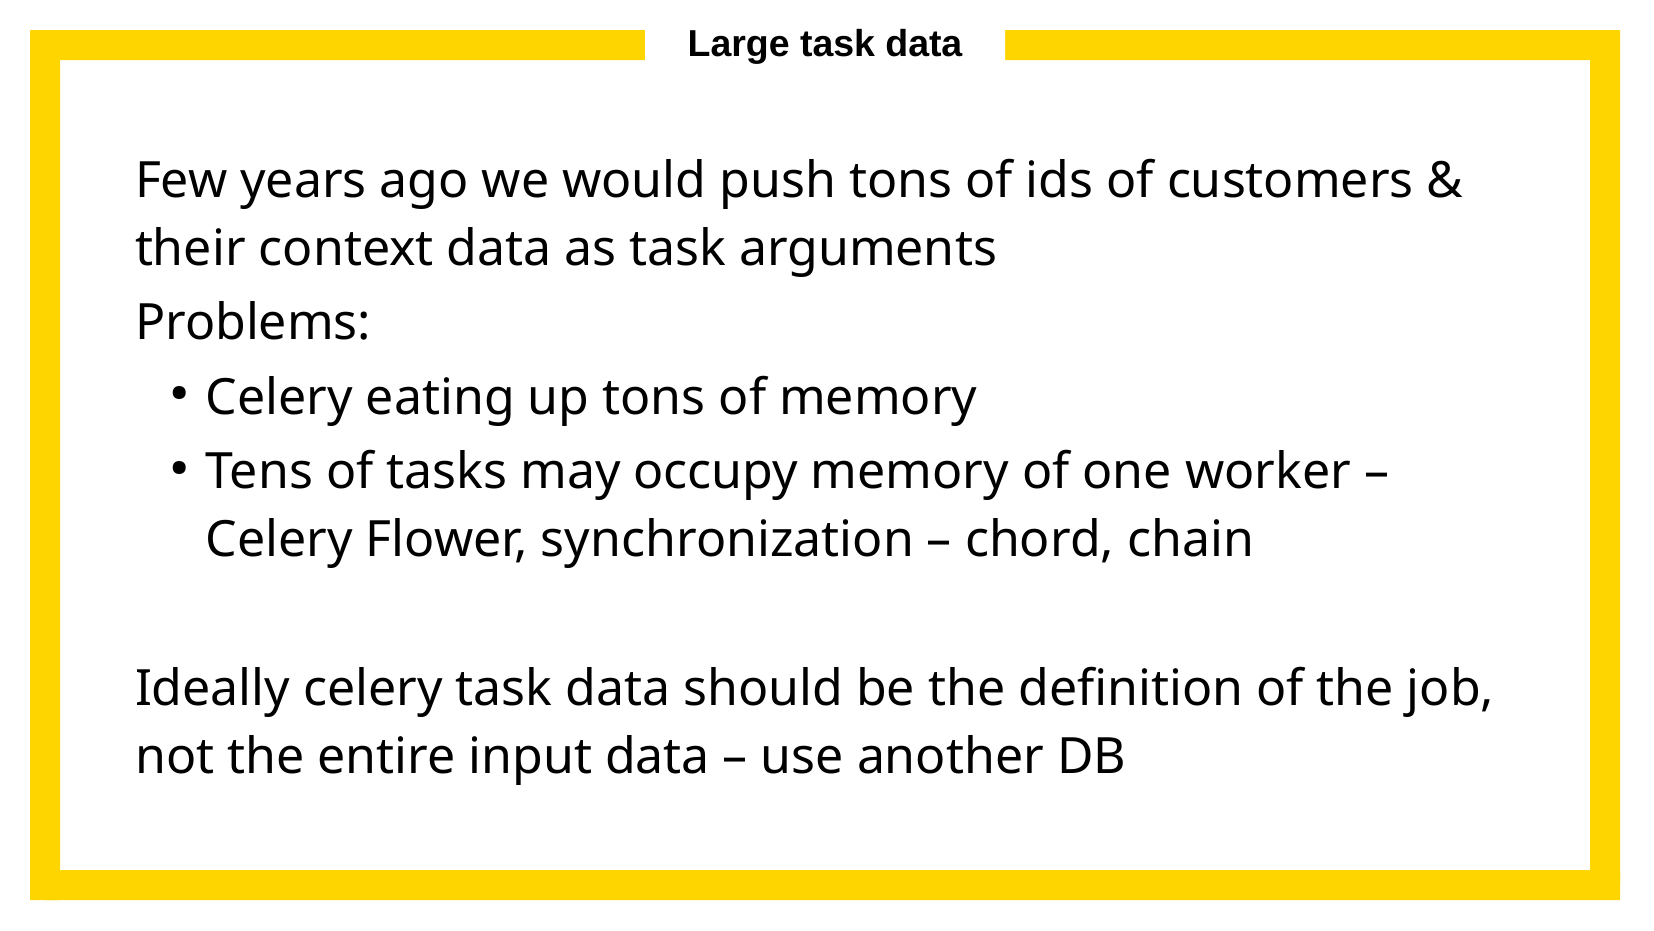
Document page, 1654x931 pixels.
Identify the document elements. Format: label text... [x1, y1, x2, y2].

text_box Large task data [645, 5, 1006, 81]
text_box Few years ago we would push tons of ids of customers & their context data as task arguments Problems: Celery eating up tons of memory Tens of tasks may occupy memory of one worker – Celery Flower, synchronization – chord, chain Ideally celery task data should be the definition of the job, not the entire input data – use another DB [135, 118, 1531, 814]
text_box [30, 30, 1621, 901]
